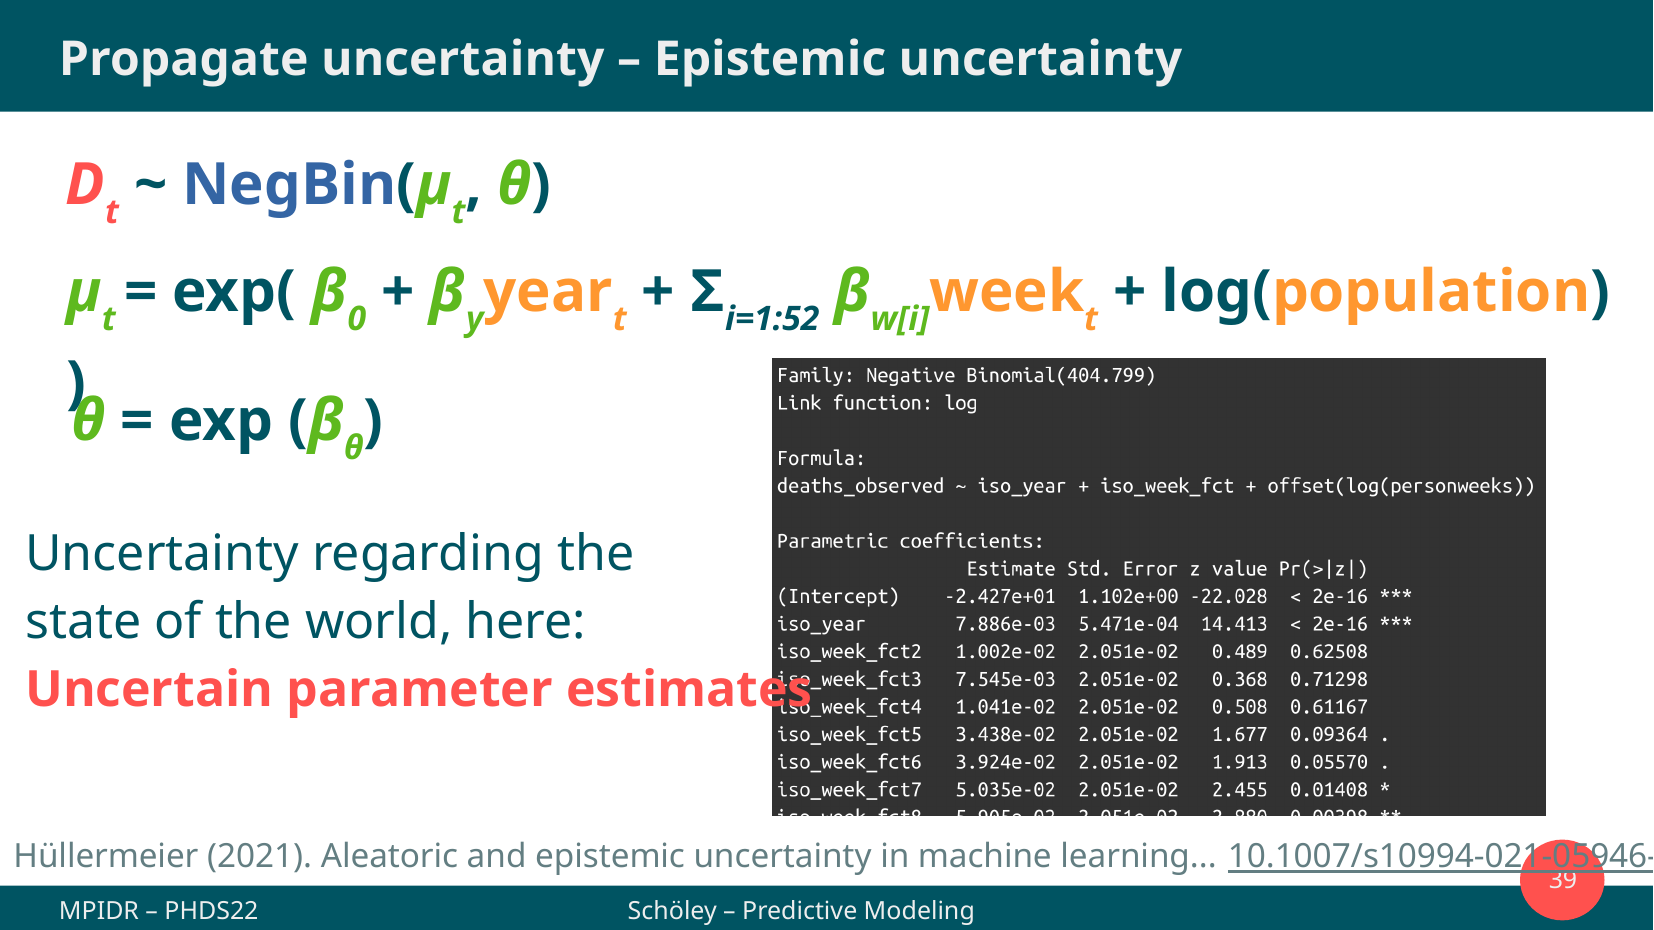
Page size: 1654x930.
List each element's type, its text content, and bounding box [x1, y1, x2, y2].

picture [772, 358, 1546, 816]
text_box μt = exp( β0 + βyyeart + Σi=1:52 βw[i]weekt + log(population) ) [51, 241, 1632, 416]
text_box Hüllermeier (2021). Aleatoric and epistemic uncertainty in machine learning... 10.1007/s10994-021-05946-3 [0, 825, 1446, 879]
text_box Uncertainty regarding the state of the world, here: Uncertain parameter estimates [10, 509, 739, 701]
text_box Dt ~ NegBin(μt, θ) [50, 134, 535, 231]
text_box θ = exp (βθ) [56, 416, 385, 468]
title Propagate uncertainty – Epistemic uncertainty [58, 0, 1594, 117]
